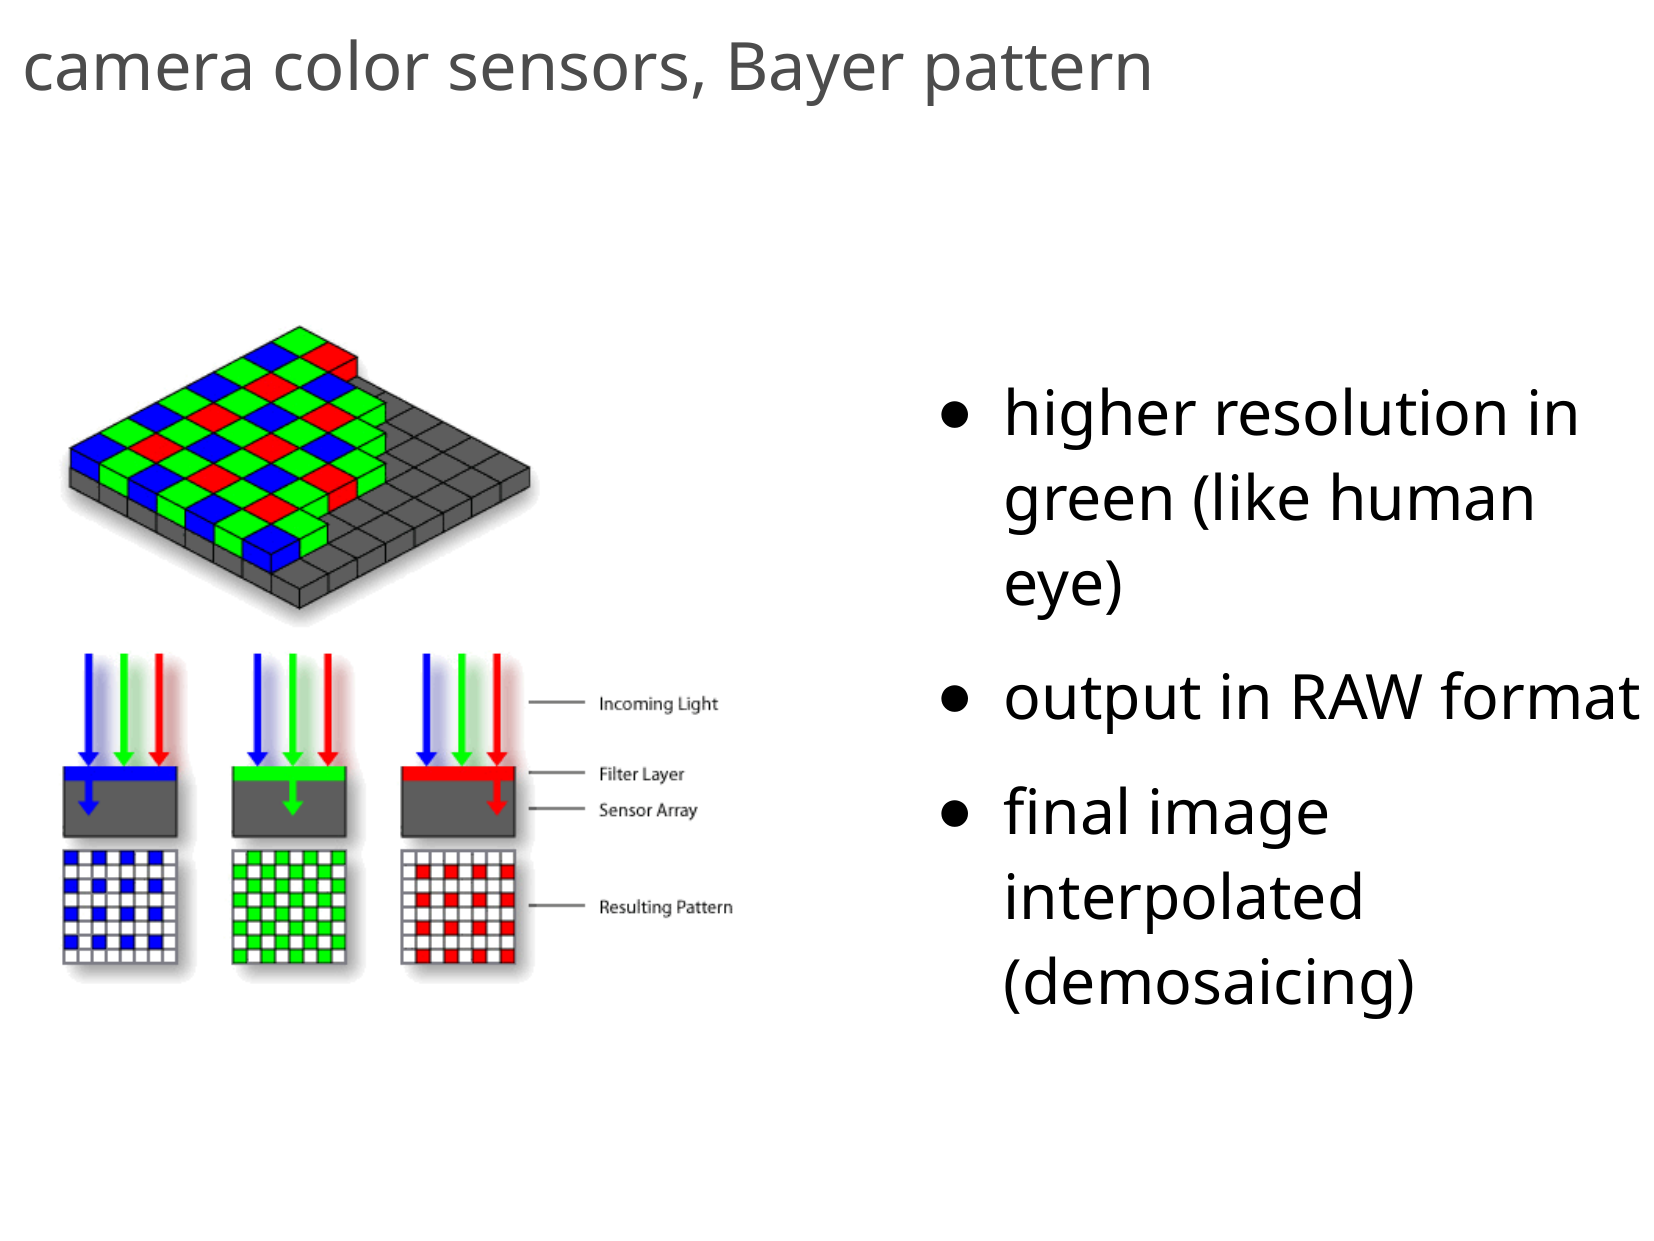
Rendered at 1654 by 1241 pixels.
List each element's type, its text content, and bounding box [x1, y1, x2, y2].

picture [47, 313, 734, 998]
title camera color sensors, Bayer pattern [22, 19, 1654, 213]
list higher resolution in green (like human eye) output in RAW format final image interpolated (demosaicing) [918, 233, 1654, 1158]
